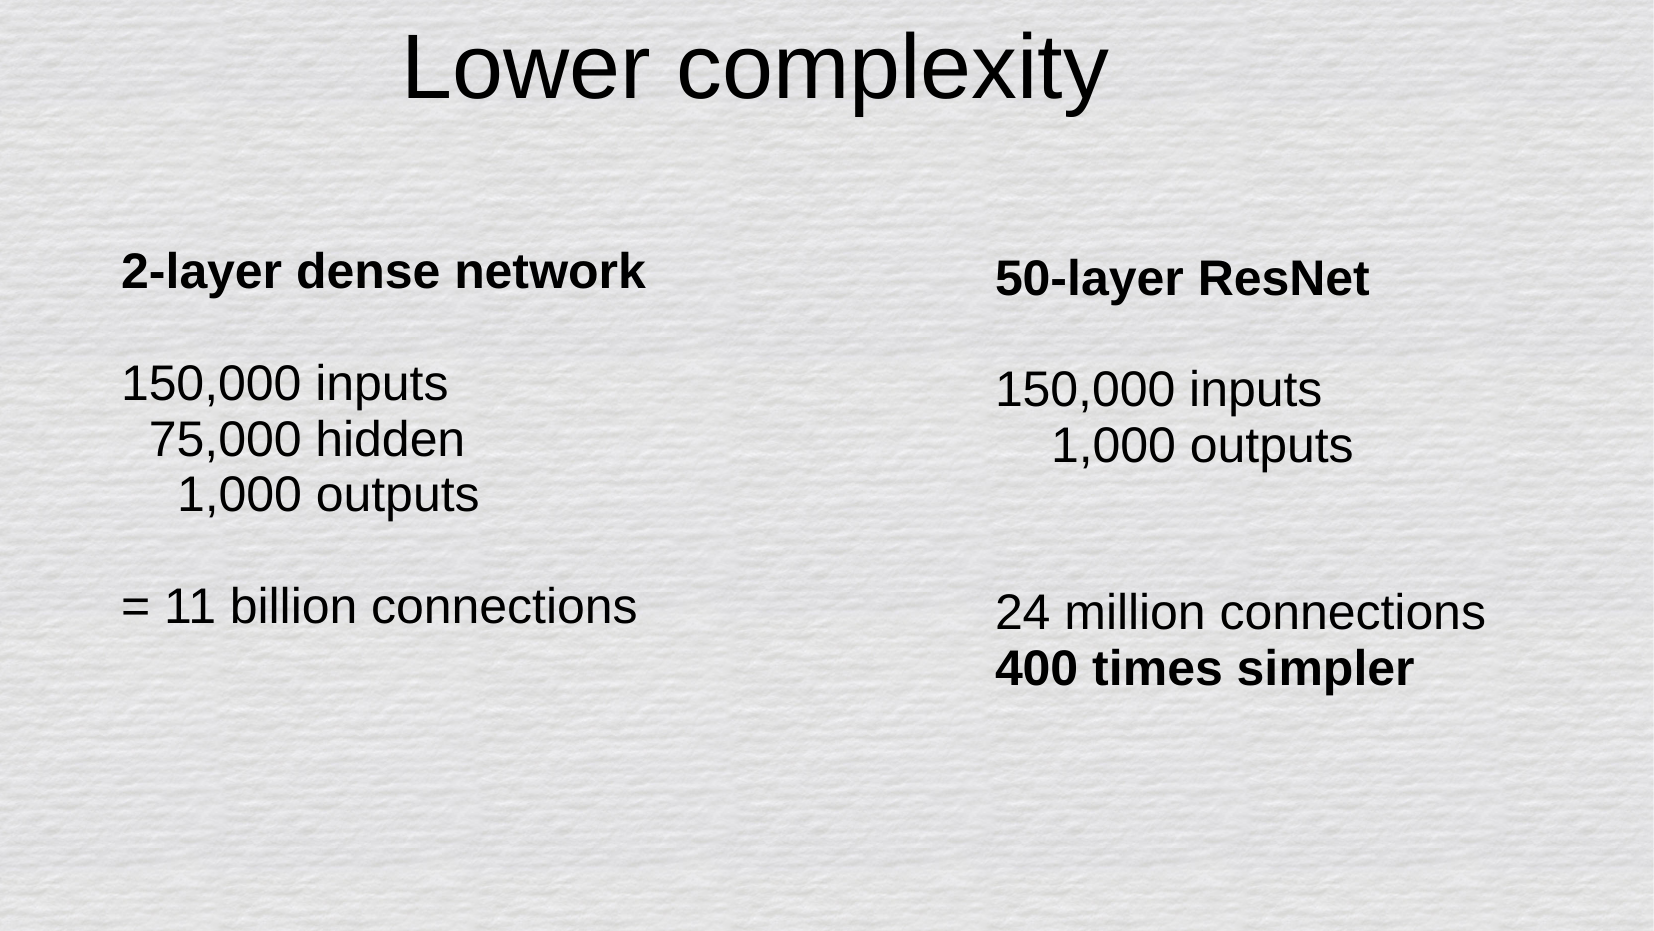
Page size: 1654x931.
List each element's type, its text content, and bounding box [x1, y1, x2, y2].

title Lower complexity [236, 0, 1276, 170]
text_box 50-layer ResNet 150,000 inputs 1,000 outputs 24 million connections 400 times simpler [944, 242, 1571, 871]
text_box 2-layer dense network 150,000 inputs 75,000 hidden 1,000 outputs = 11 billion connections [70, 236, 697, 809]
picture [0, 0, 1654, 931]
